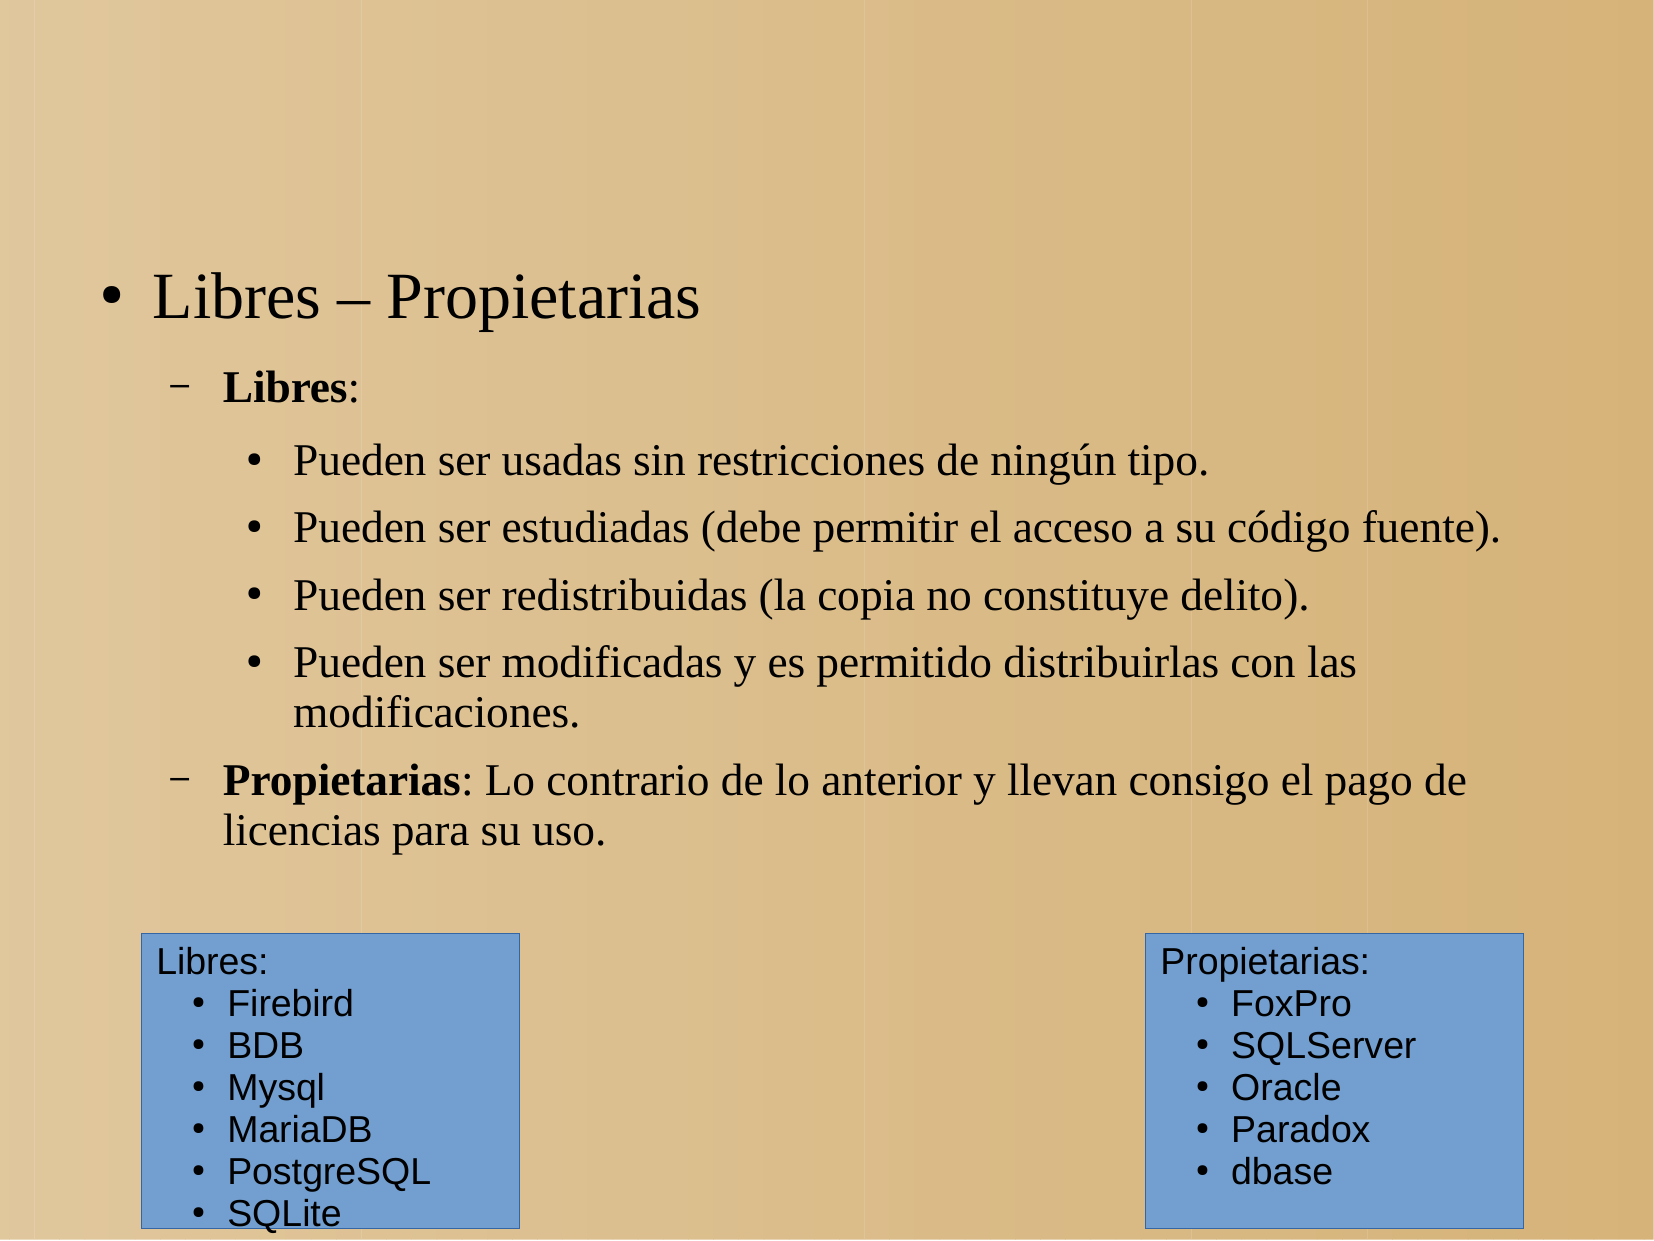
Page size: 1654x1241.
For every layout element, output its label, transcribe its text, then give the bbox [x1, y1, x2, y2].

text_box Propietarias: FoxPro SQLServer Oracle Paradox dbase [1145, 933, 1524, 1229]
text_box Libres: Firebird BDB Mysql MariaDB PostgreSQL SQLite [141, 933, 520, 1229]
list Libres – Propietarias Libres: Pueden ser usadas sin restricciones de ningún tipo. Pueden ser estudiadas (debe permitir el acceso a su código fuente). Pueden ser redistribuidas (la copia no constituye delito). Pueden ser modificadas y es permitido distribuirlas con las modificaciones. Propietarias: Lo contrario de lo anterior y llevan consigo el pago de licencias para su uso. [82, 259, 1571, 863]
